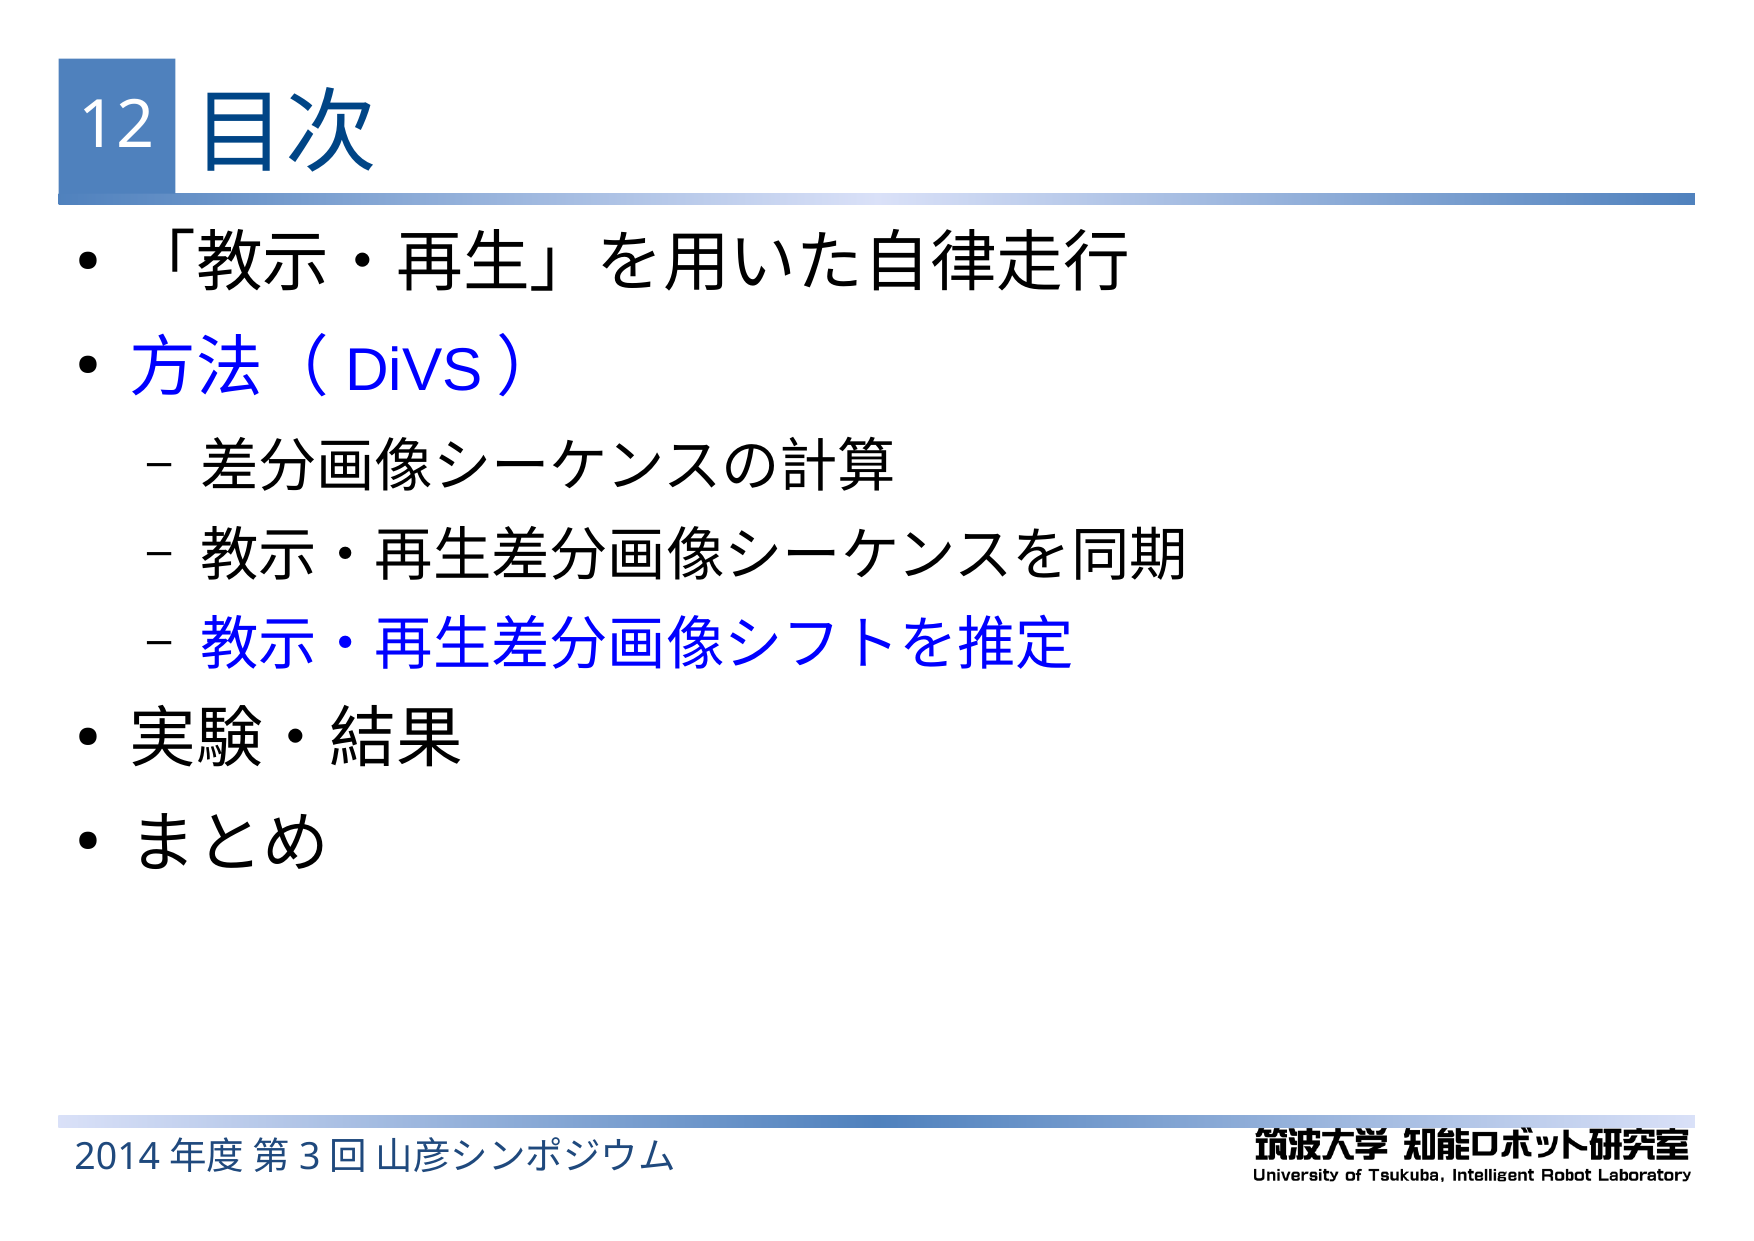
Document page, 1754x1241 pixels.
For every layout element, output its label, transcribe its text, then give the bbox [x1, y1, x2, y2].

list 「教示・再生」を用いた自律走行 方法（DiVS） 差分画像シーケンスの計算 教示・再生差分画像シーケンスを同期 教示・再生差分画像シフトを推定 実験・結果 まとめ [58, 223, 1696, 1116]
picture [1252, 1127, 1691, 1182]
title 目次 [193, 61, 1651, 205]
